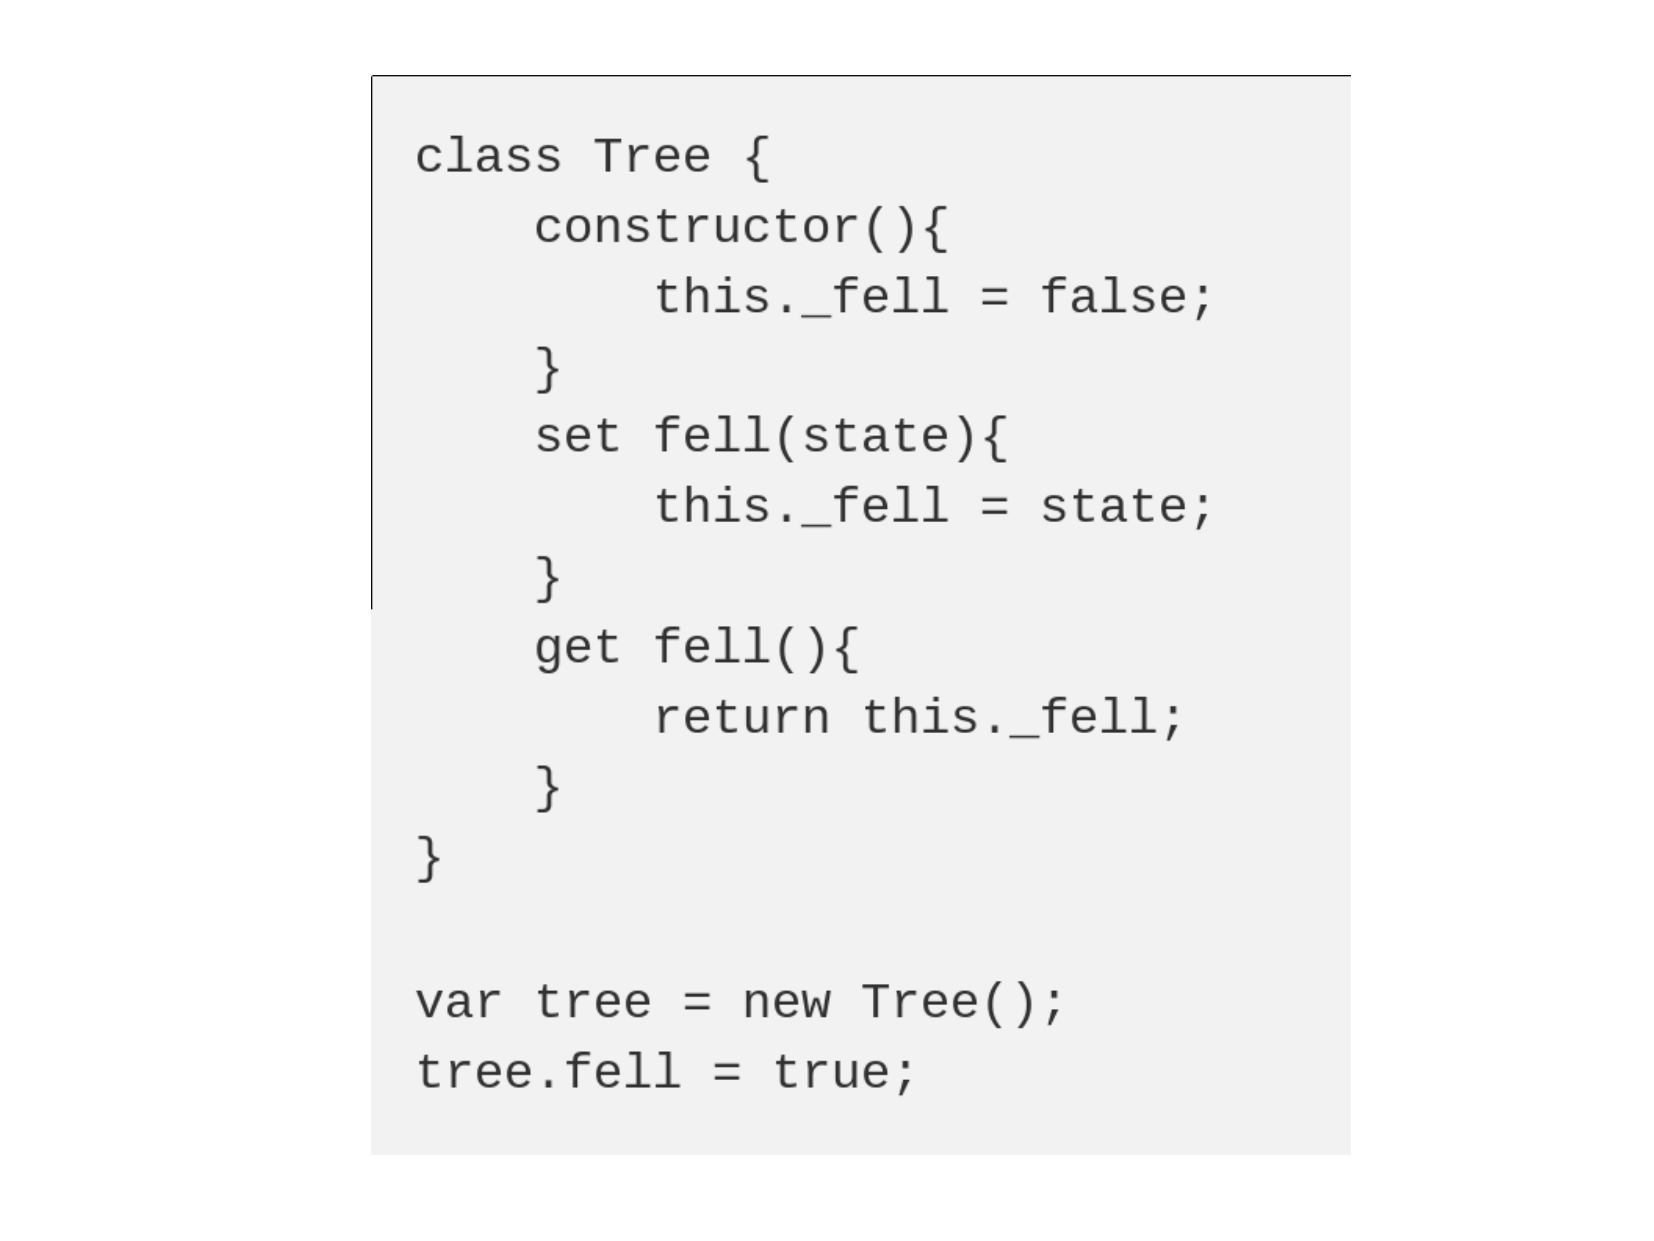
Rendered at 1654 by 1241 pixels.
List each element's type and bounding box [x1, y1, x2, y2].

picture [371, 75, 1351, 1156]
